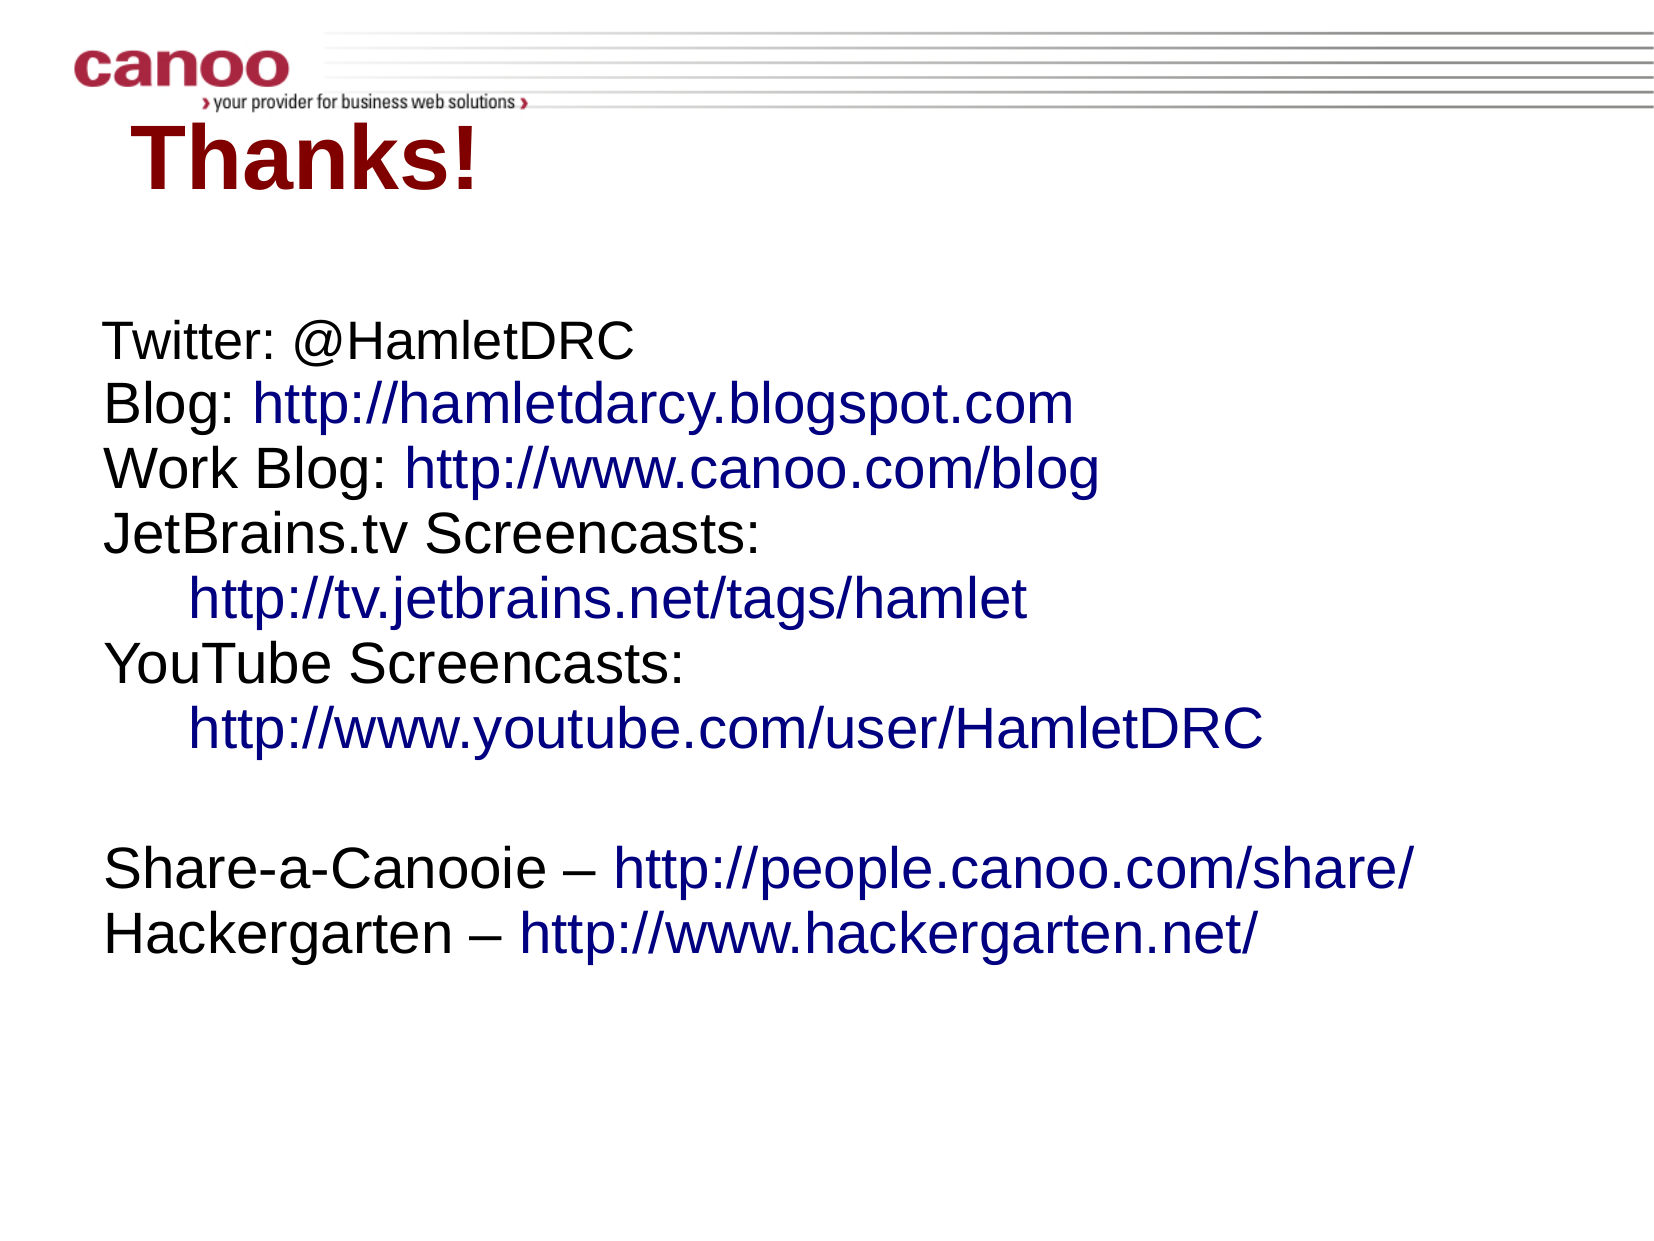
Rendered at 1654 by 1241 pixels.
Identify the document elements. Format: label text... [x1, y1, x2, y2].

subtitle Twitter: @HamletDRC Blog: http://hamletdarcy.blogspot.com Work Blog: http://www.canoo.com/blog JetBrains.tv Screencasts: http://tv.jetbrains.net/tags/hamlet YouTube Screencasts: http://www.youtube.com/user/HamletDRC Share-a-Canooie – http://people.canoo.com/share/ Hackergarten – http://www.hackergarten.net/ [82, 108, 1571, 1168]
title Thanks! [82, 49, 1571, 108]
picture [0, 0, 1654, 166]
